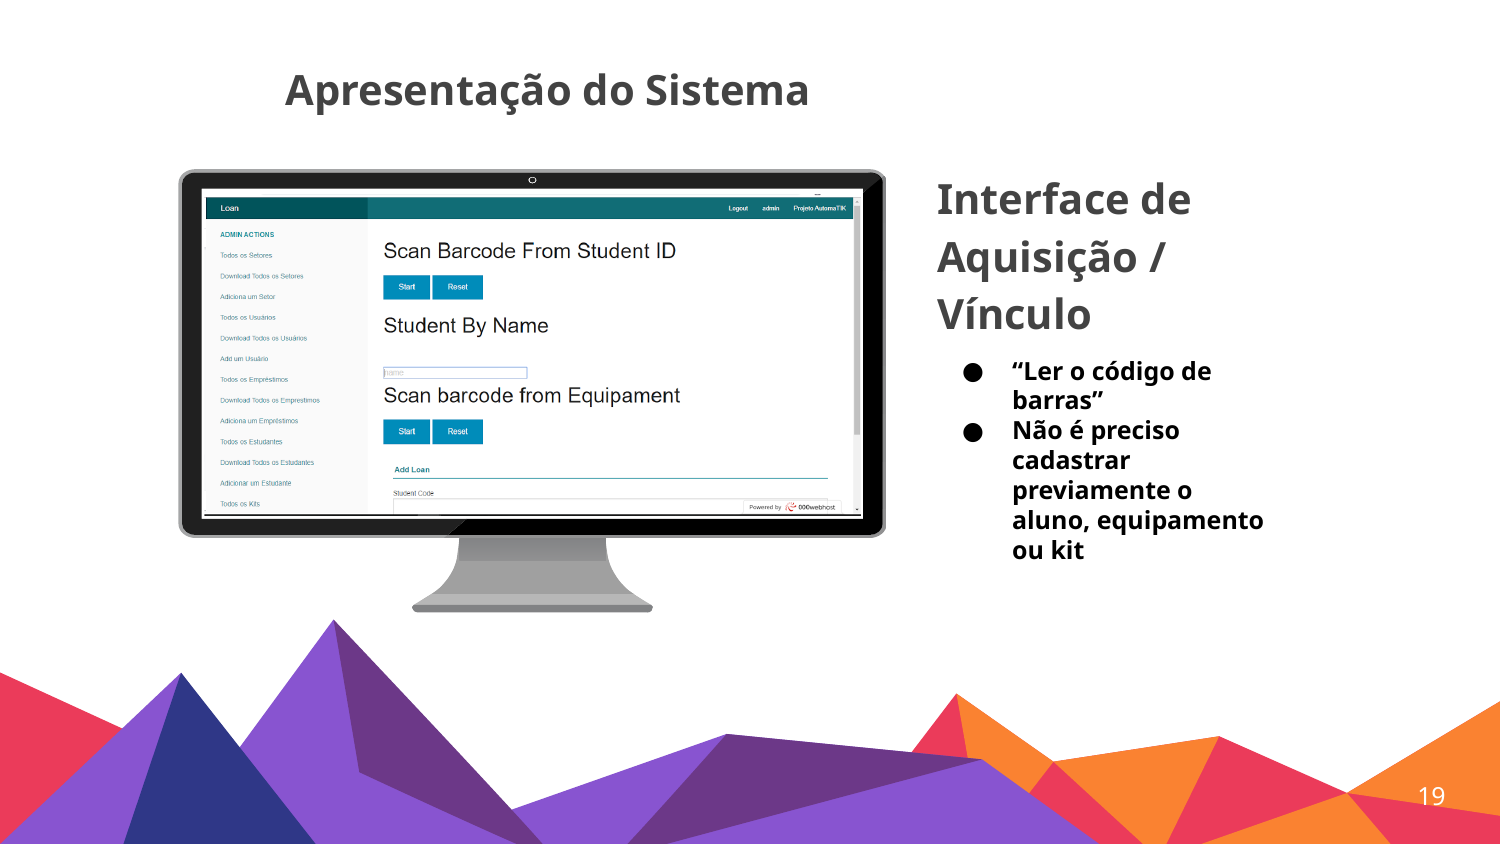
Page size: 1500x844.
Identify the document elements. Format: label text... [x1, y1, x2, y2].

subtitle “Ler o código de barras” Não é preciso cadastrar previamente o aluno, equipamento ou kit [922, 339, 1280, 443]
picture [204, 194, 861, 516]
title Interface de Aquisição / Vínculo [922, 169, 1328, 354]
text_box [178, 169, 887, 613]
slide_number <number> [1402, 764, 1493, 830]
title Apresentação do Sistema [270, 40, 1427, 120]
